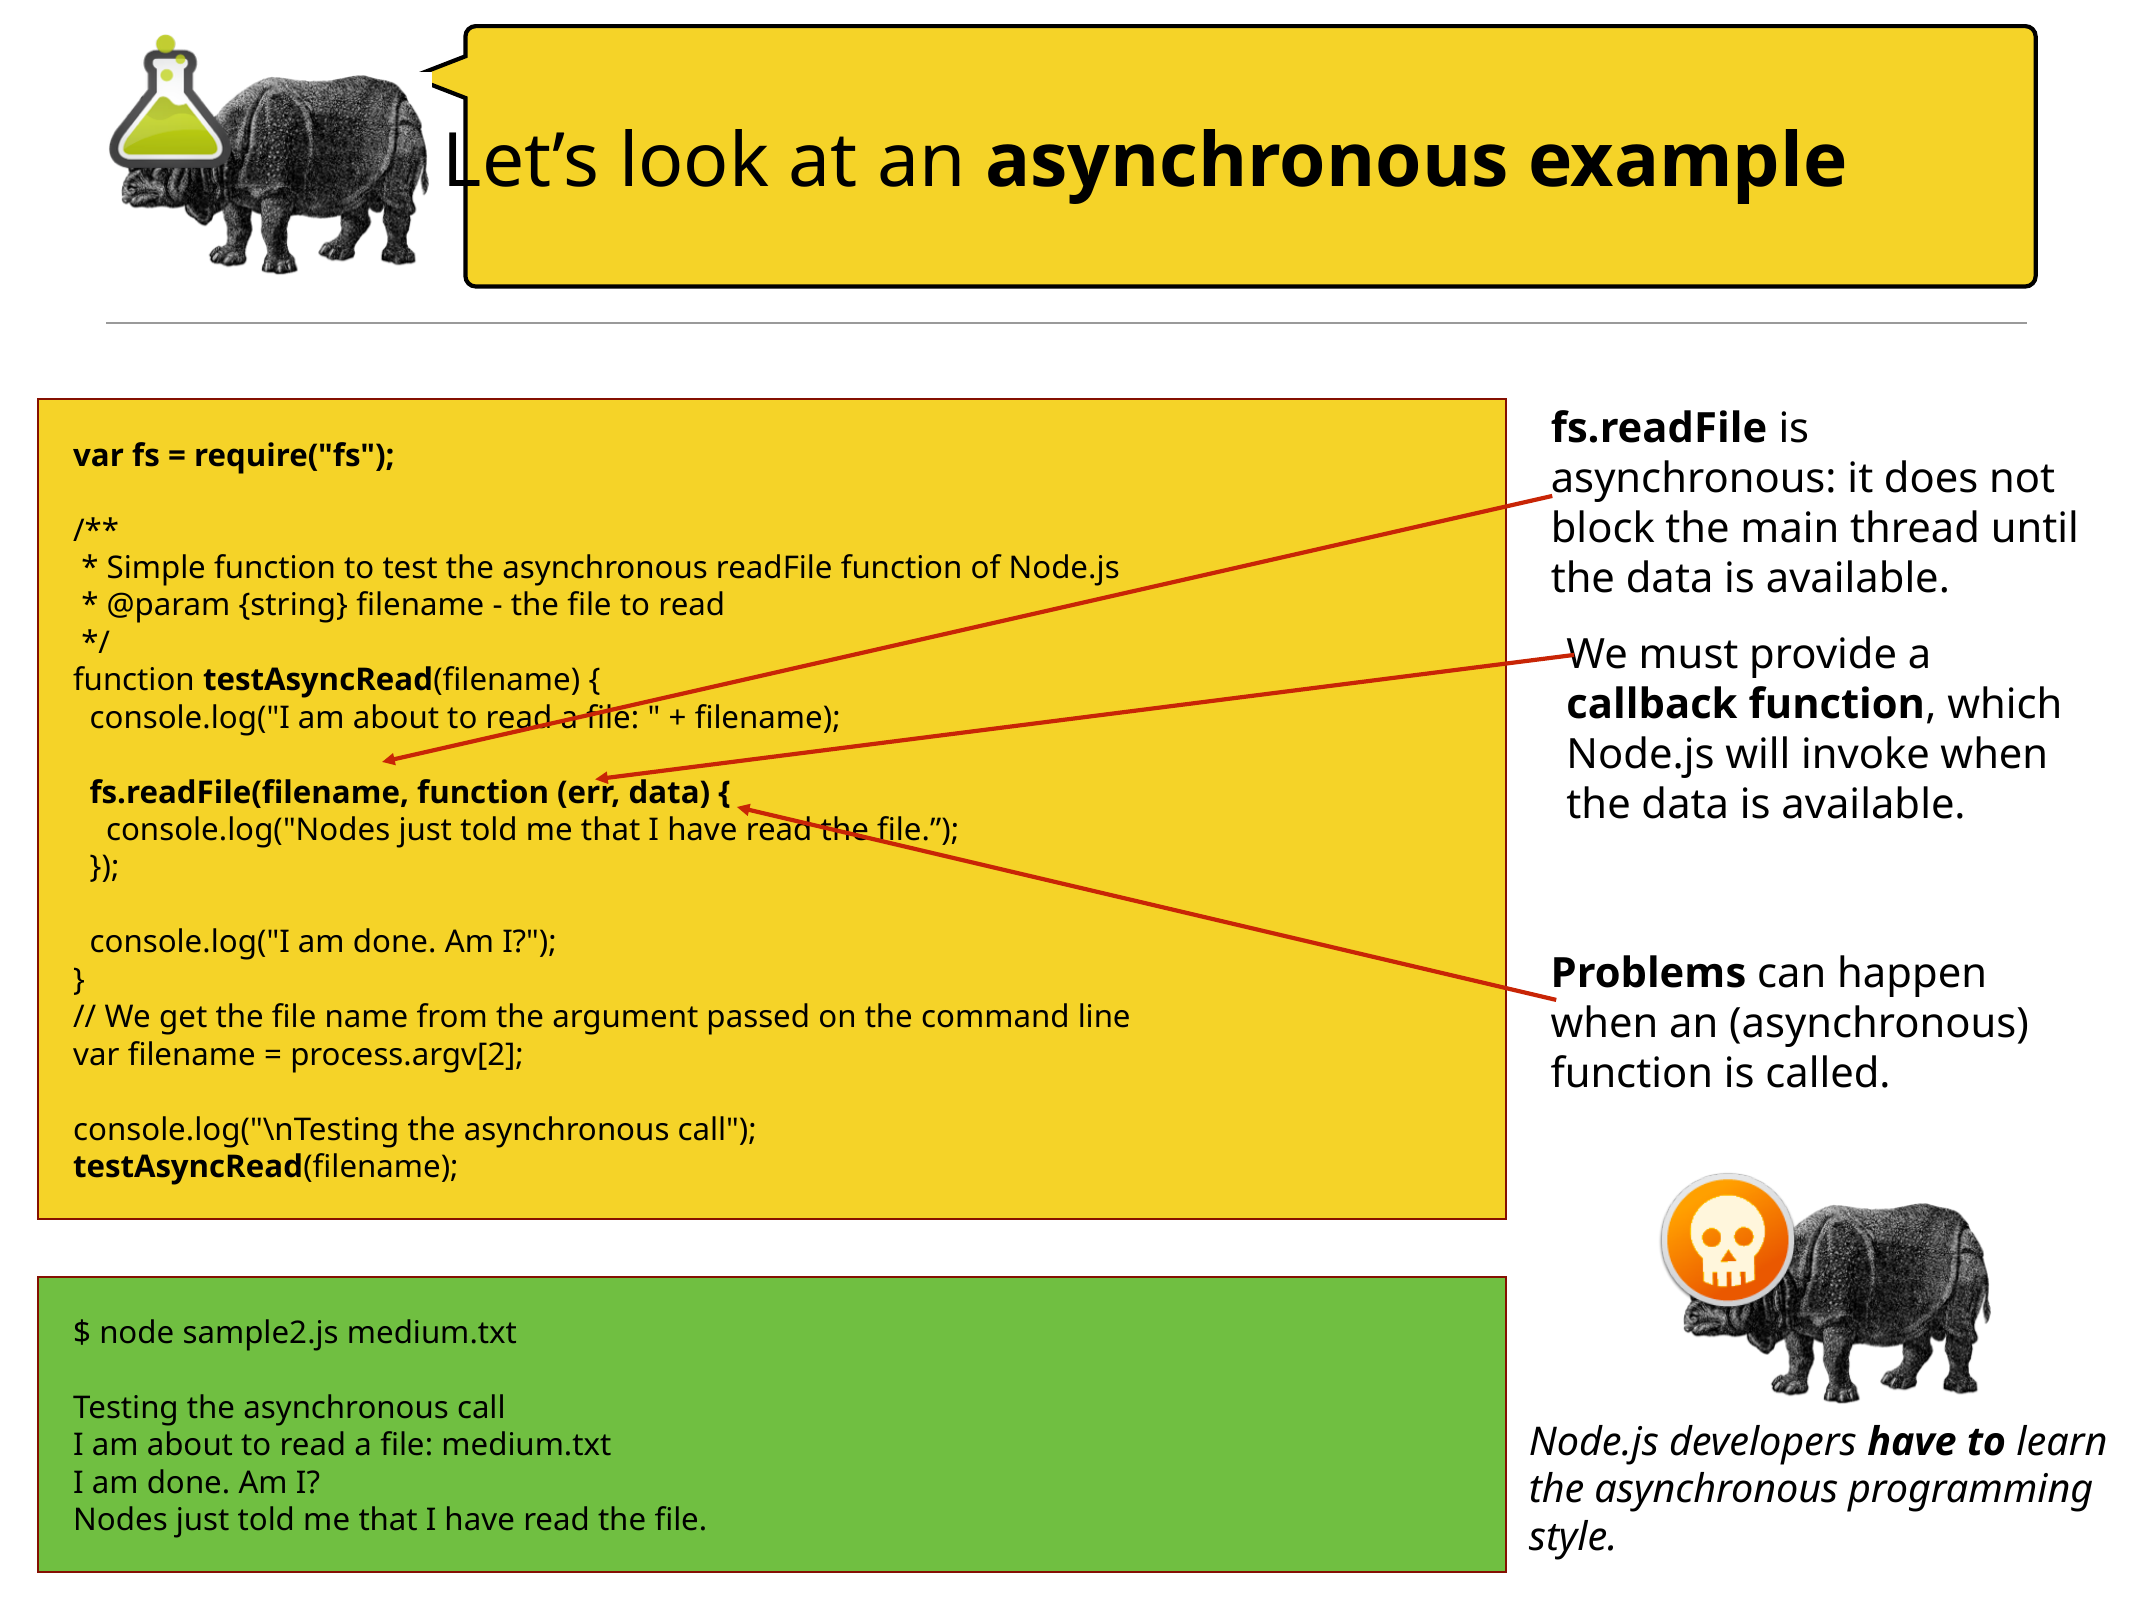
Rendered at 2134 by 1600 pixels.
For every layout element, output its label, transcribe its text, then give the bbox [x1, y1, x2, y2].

text_box var fs = require("fs"); /** * Simple function to test the asynchronous readFile function of Node.js * @param {string} filename - the file to read */ function testAsyncRead(filename) { console.log("I am about to read a file: " + filename); fs.readFile(filename, function (err, data) { console.log("Nodes just told me that I have read the file.”); }); console.log("I am done. Am I?"); } // We get the file name from the argument passed on the command line var filename = process.argv[2]; console.log("\nTesting the asynchronous call"); testAsyncRead(filename); [37, 399, 1506, 1220]
text_box Problems can happen when an (asynchronous) function is called. [1542, 937, 2071, 1105]
text_box fs.readFile is asynchronous: it does not block the main thread until the data is available. [1542, 391, 2102, 609]
picture [108, 34, 432, 278]
text_box Let’s look at an asynchronous example [424, 26, 2036, 287]
picture [1652, 1165, 1994, 1407]
text_box We must provide a callback function, which Node.js will invoke when the data is available. [1558, 618, 2086, 836]
text_box $ node sample2.js medium.txt Testing the asynchronous call I am about to read a file: medium.txt I am done. Am I? Nodes just told me that I have read the file. [37, 1276, 1506, 1573]
text_box Node.js developers have to learn the asynchronous programming style. [1520, 1407, 2126, 1567]
